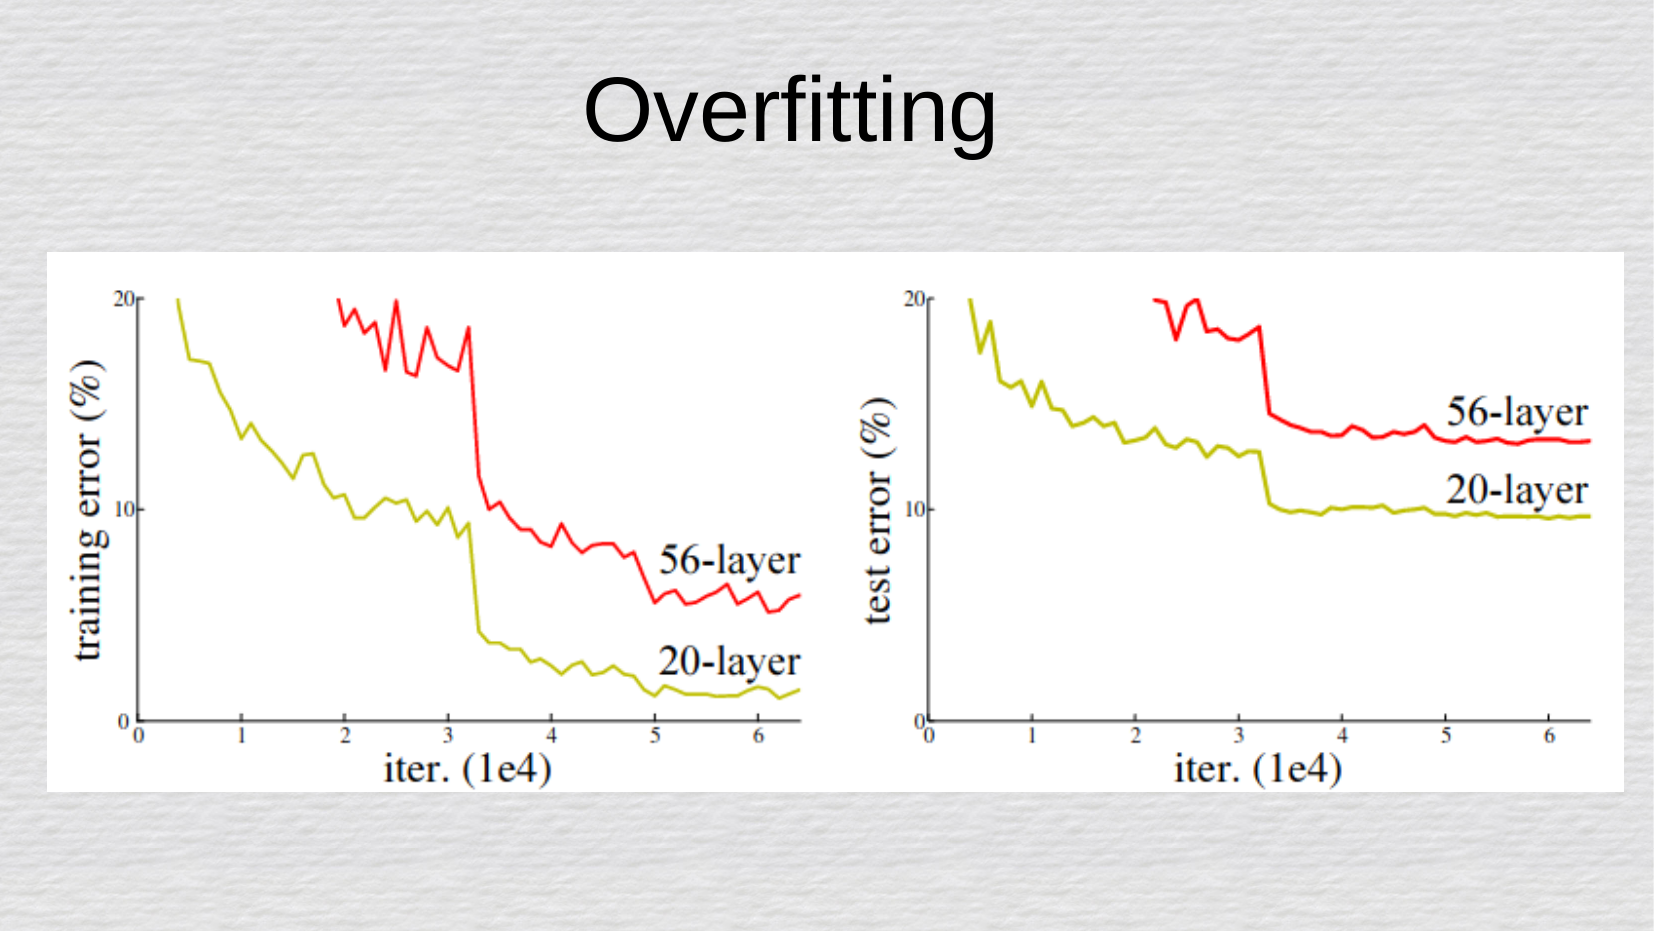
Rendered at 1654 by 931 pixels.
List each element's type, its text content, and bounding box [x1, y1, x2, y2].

title Overfitting [271, 7, 1312, 213]
picture [0, 0, 1654, 931]
